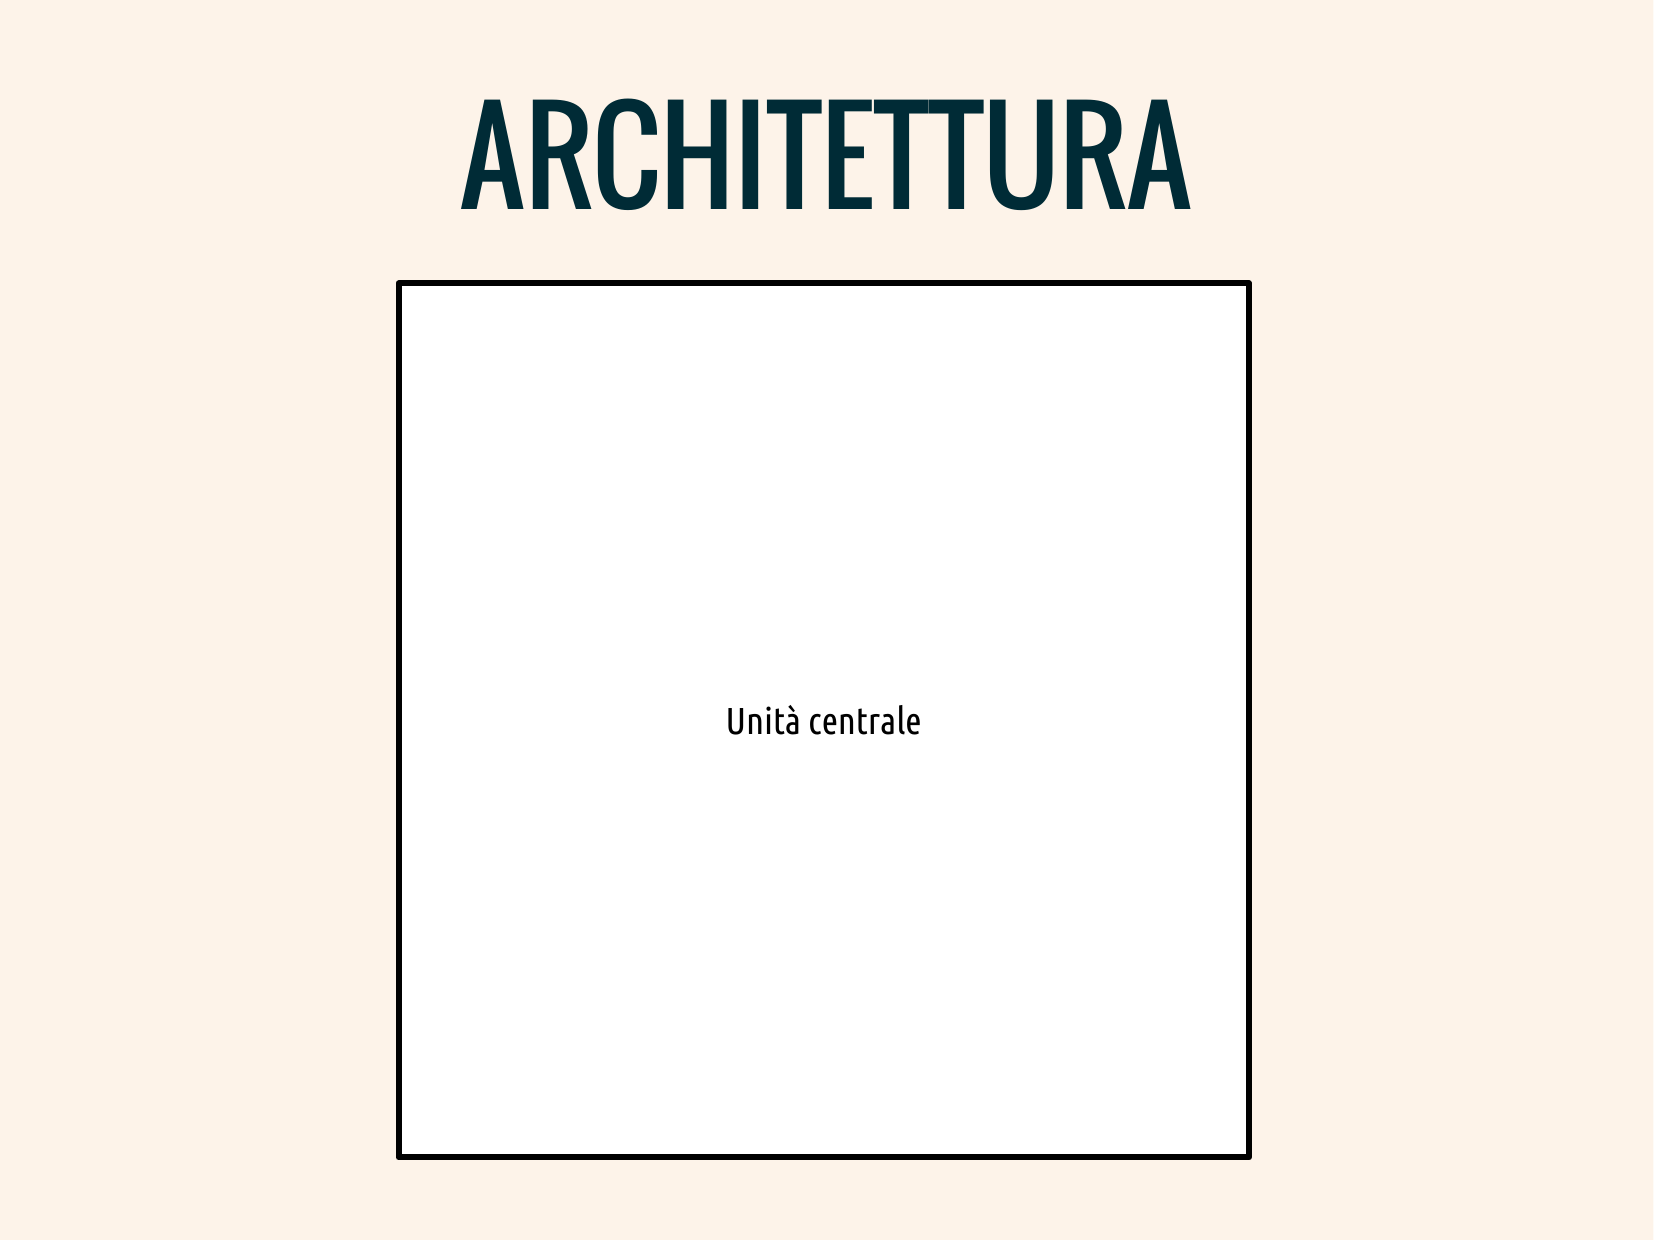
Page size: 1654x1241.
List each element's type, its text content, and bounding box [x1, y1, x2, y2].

text_box Unità centrale [398, 283, 1250, 1158]
title Architettura [82, 49, 1571, 257]
